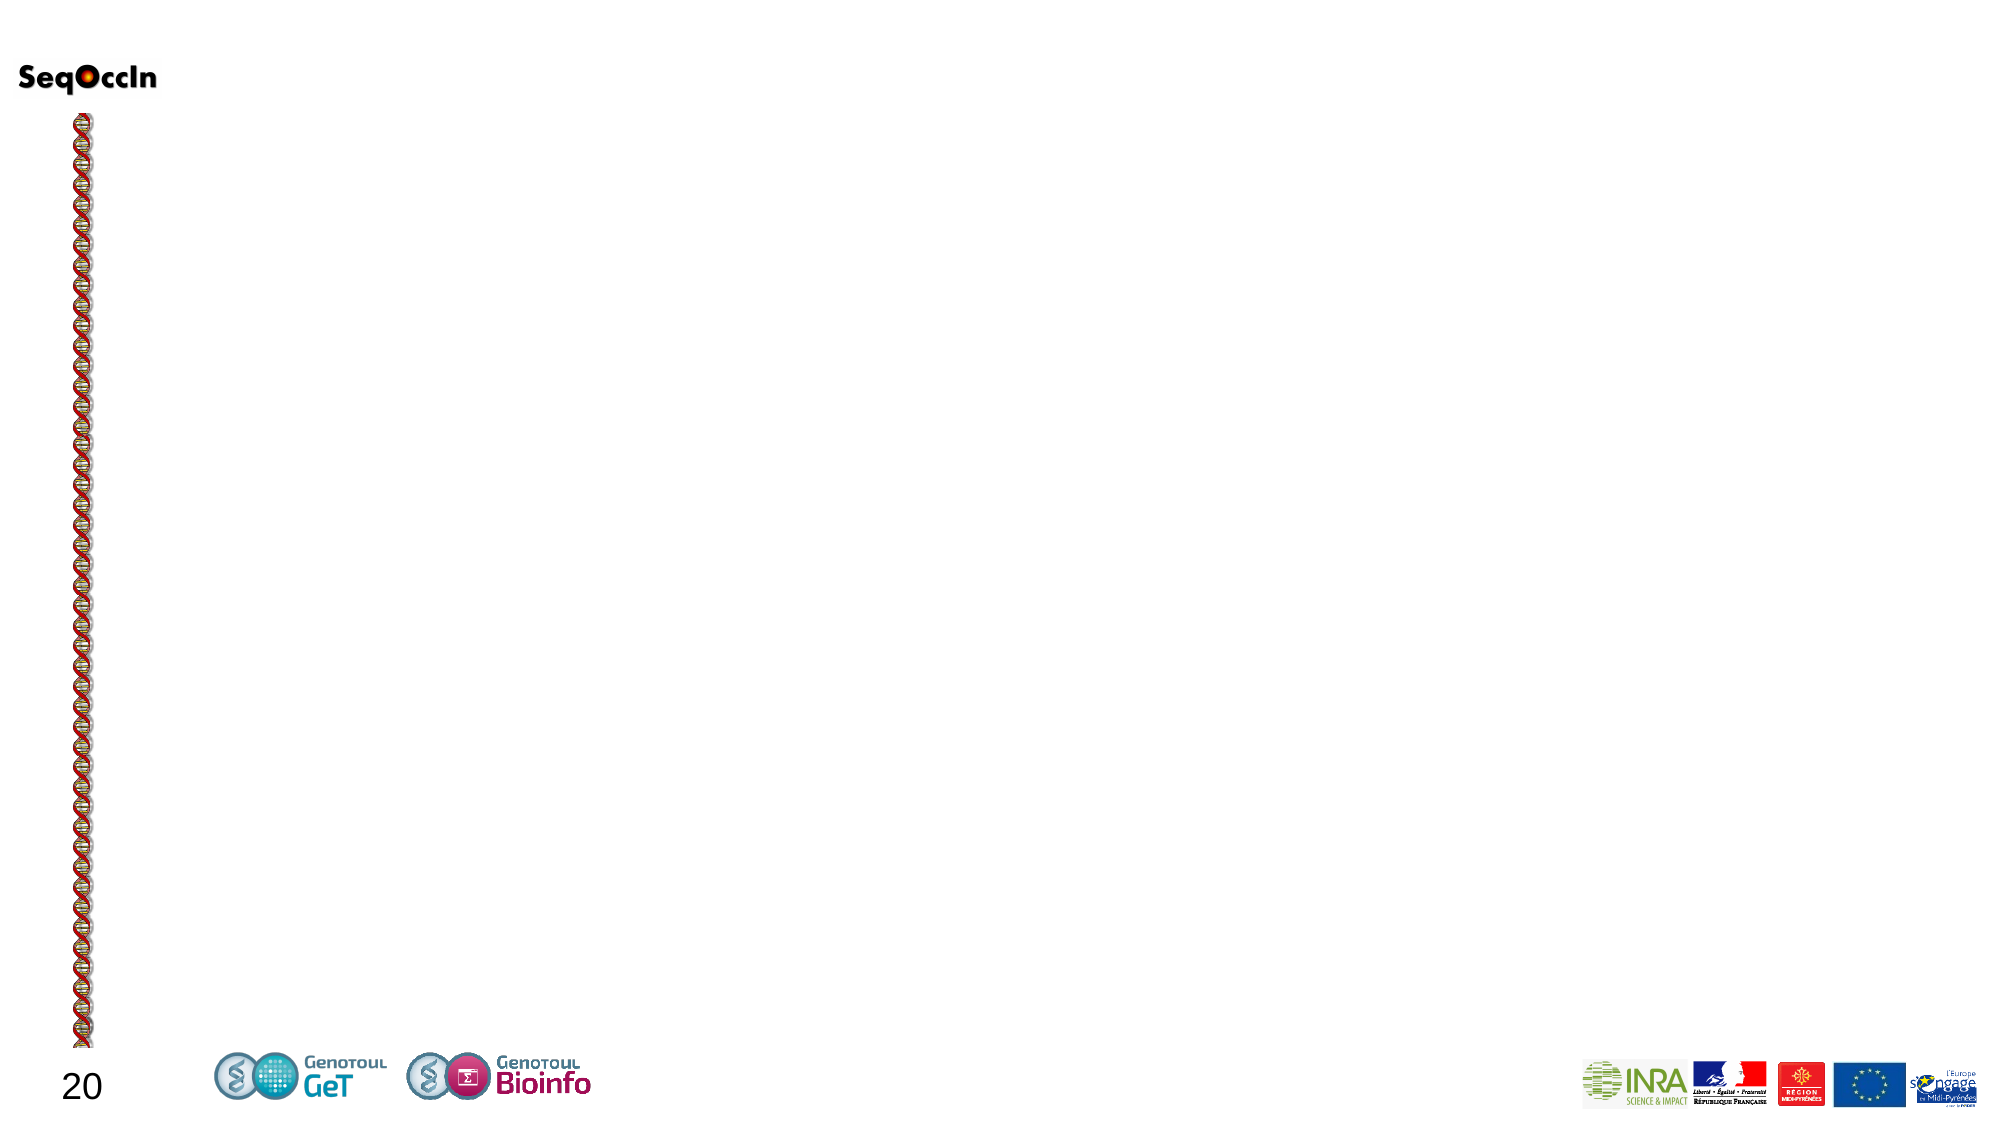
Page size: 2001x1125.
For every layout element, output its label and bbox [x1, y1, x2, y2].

picture [208, 1046, 392, 1106]
picture [73, 113, 91, 1048]
picture [1832, 1061, 1983, 1111]
picture [400, 1046, 597, 1106]
picture [1778, 1062, 1825, 1106]
picture [13, 58, 162, 99]
picture [1581, 1059, 1689, 1109]
